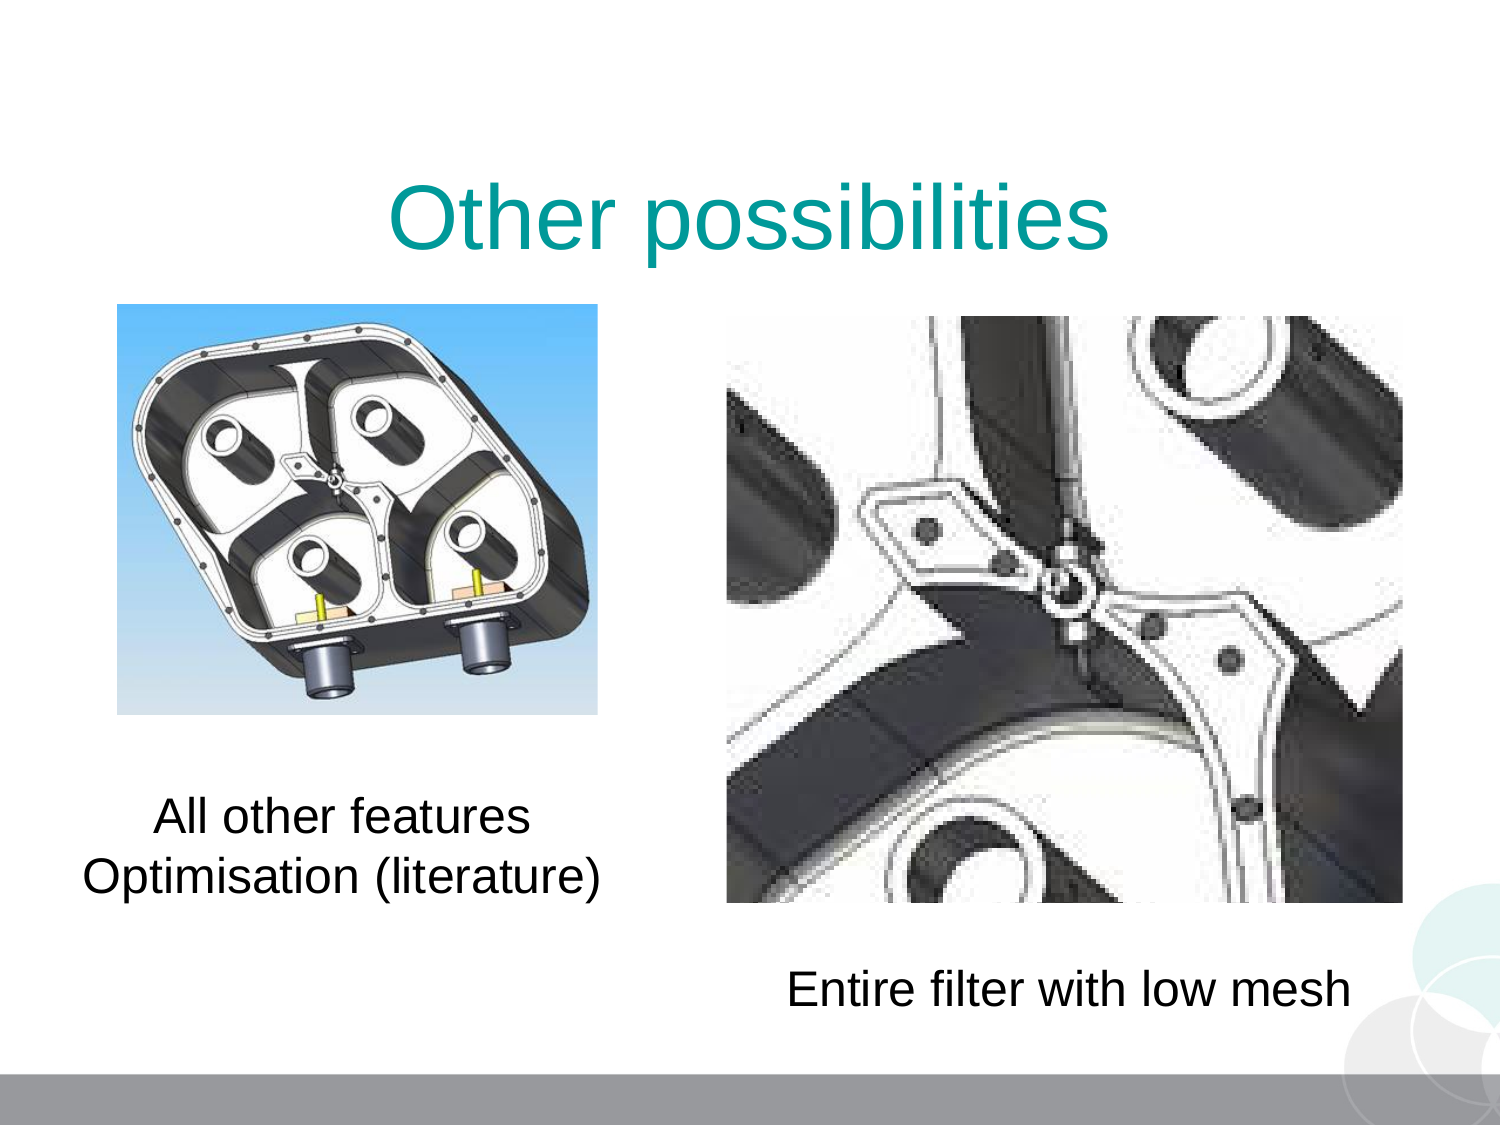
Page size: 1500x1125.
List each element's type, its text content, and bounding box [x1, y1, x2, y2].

text_box All other features Optimisation (literature) [67, 775, 618, 912]
picture [117, 304, 598, 715]
picture [0, 316, 1500, 1125]
text_box Entire filter with low mesh [771, 949, 1368, 1025]
title Other possibilities [62, 137, 1438, 288]
